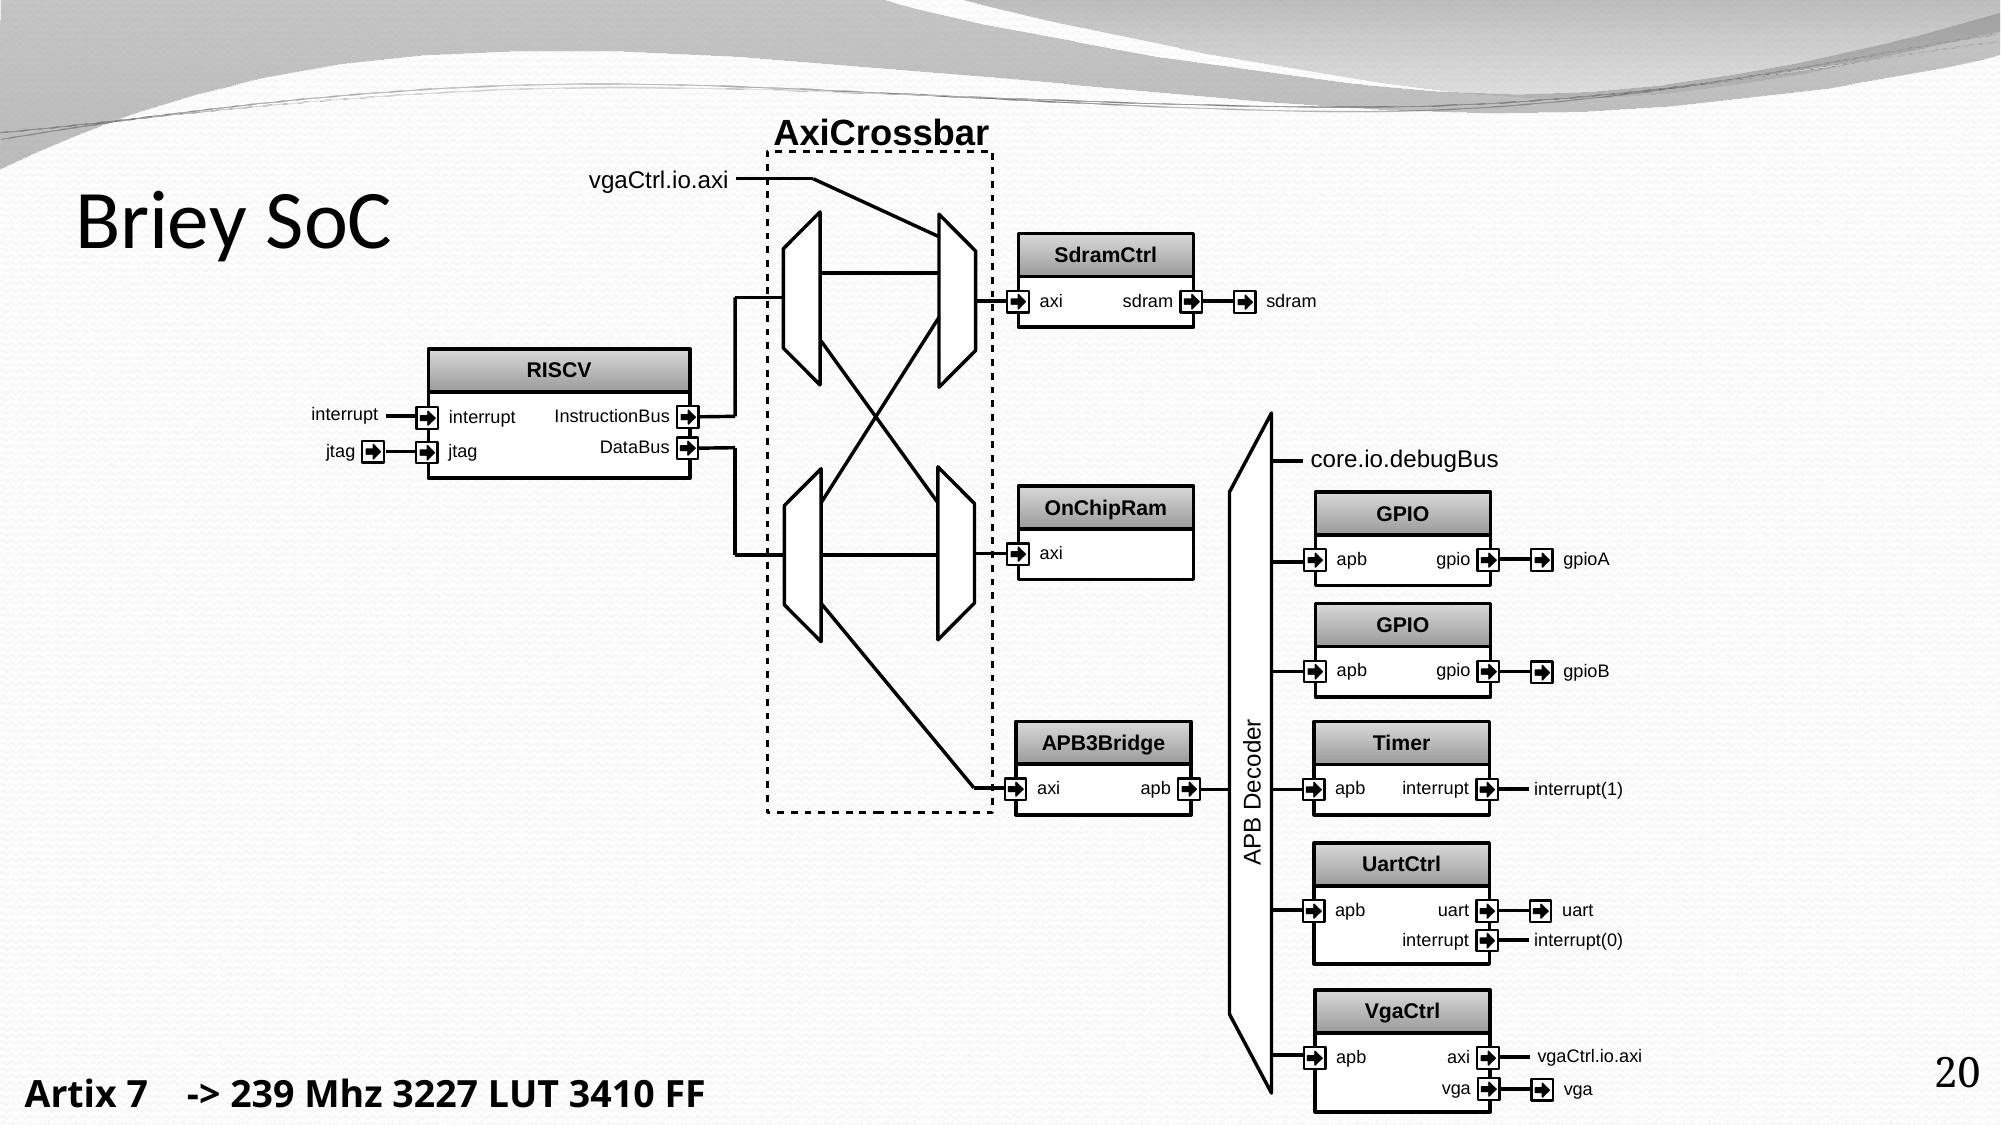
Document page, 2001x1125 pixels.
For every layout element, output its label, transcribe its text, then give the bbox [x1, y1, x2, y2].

title Briey SoC [75, 78, 1426, 266]
picture [0, 0, 2001, 1125]
text_box Artix 7 -> 239 Mhz 3227 LUT 3410 FF [0, 1062, 772, 1125]
text_box <numéro> [1813, 1042, 1981, 1103]
